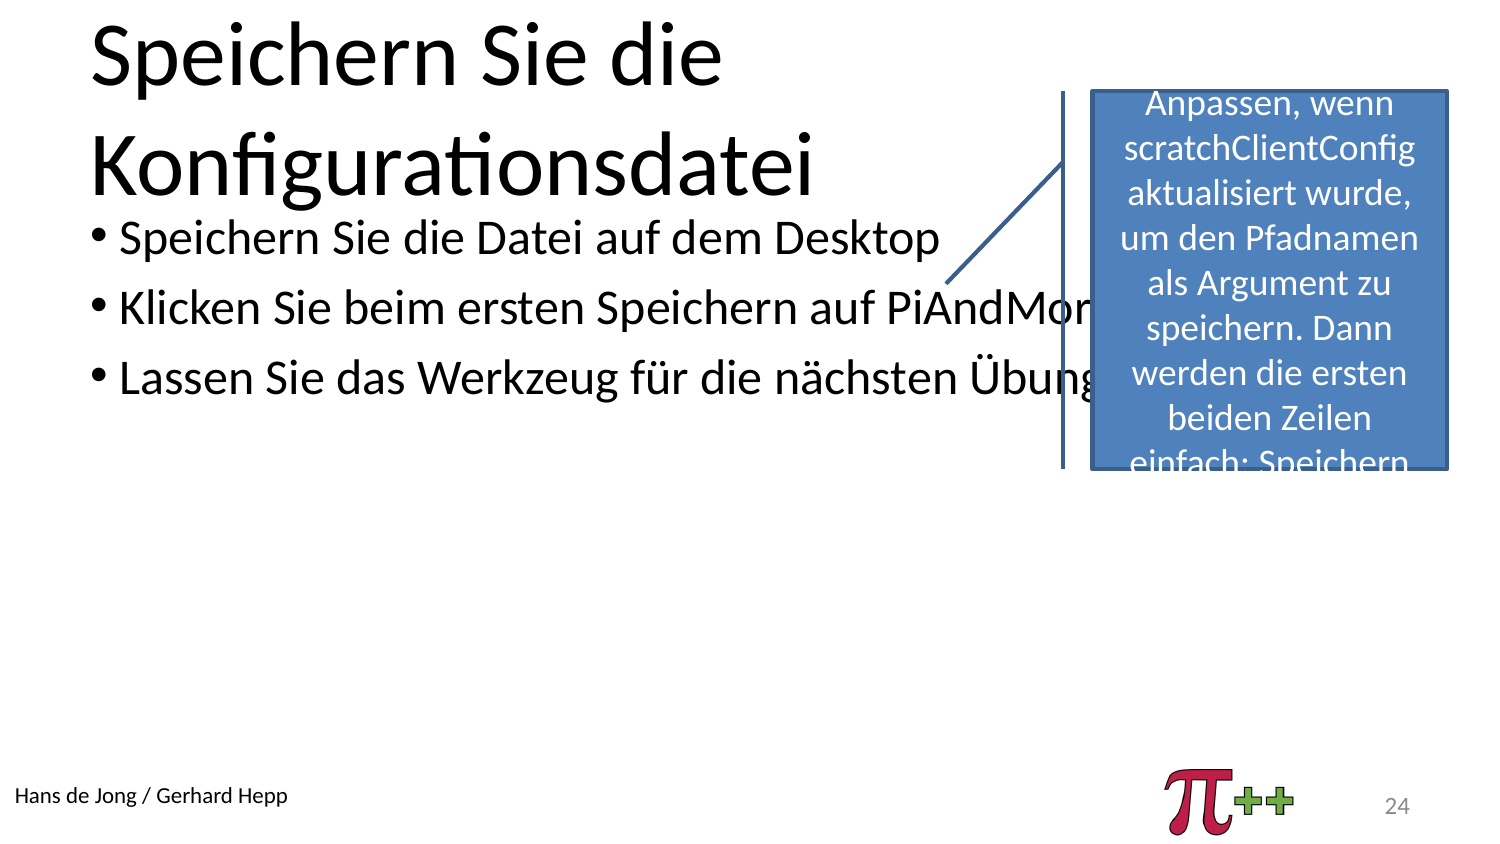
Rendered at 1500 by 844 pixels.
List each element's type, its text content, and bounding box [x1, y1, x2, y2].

text_box Anpassen, wenn scratchClientConfig aktualisiert wurde, um den Pfadnamen als Argument zu speichern. Dann werden die ersten beiden Zeilen einfach: Speichern [1093, 91, 1447, 469]
picture [1163, 768, 1294, 836]
list Speichern Sie die Datei auf dem Desktop Klicken Sie beim ersten Speichern auf PiAndMoreConfig.scl Lassen Sie das Werkzeug für die nächsten Übungen geöffnet. [75, 196, 1425, 754]
title Speichern Sie die Konfigurationsdatei [75, 33, 1425, 175]
slide_number <getal> [1340, 782, 1425, 827]
